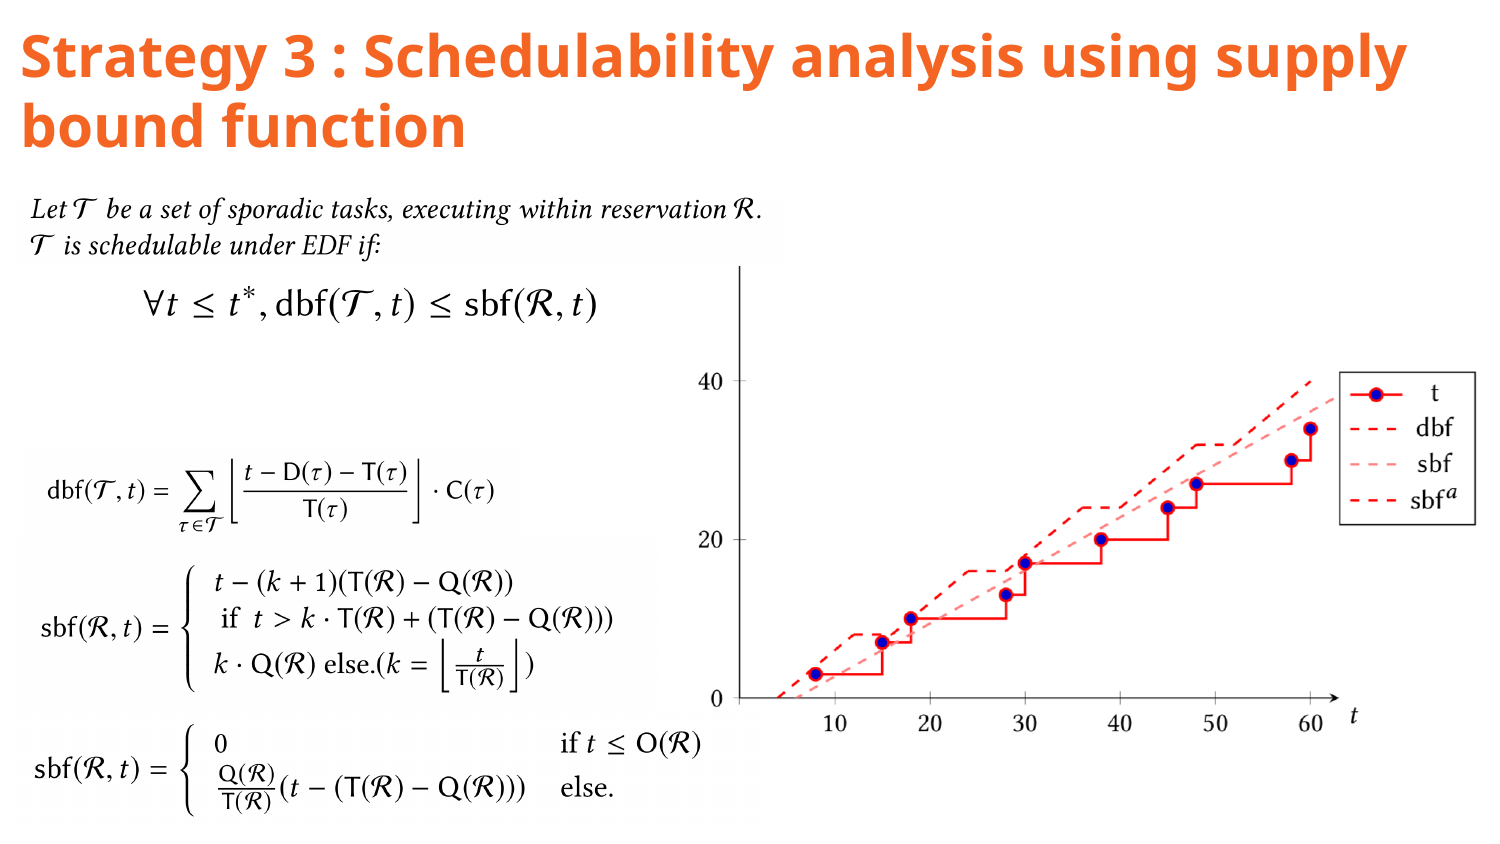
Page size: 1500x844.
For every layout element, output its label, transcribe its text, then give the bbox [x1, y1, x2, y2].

title Strategy 3 : Schedulability analysis using supply bound function [5, 4, 1500, 131]
picture [11, 195, 1497, 825]
picture [117, 267, 622, 341]
